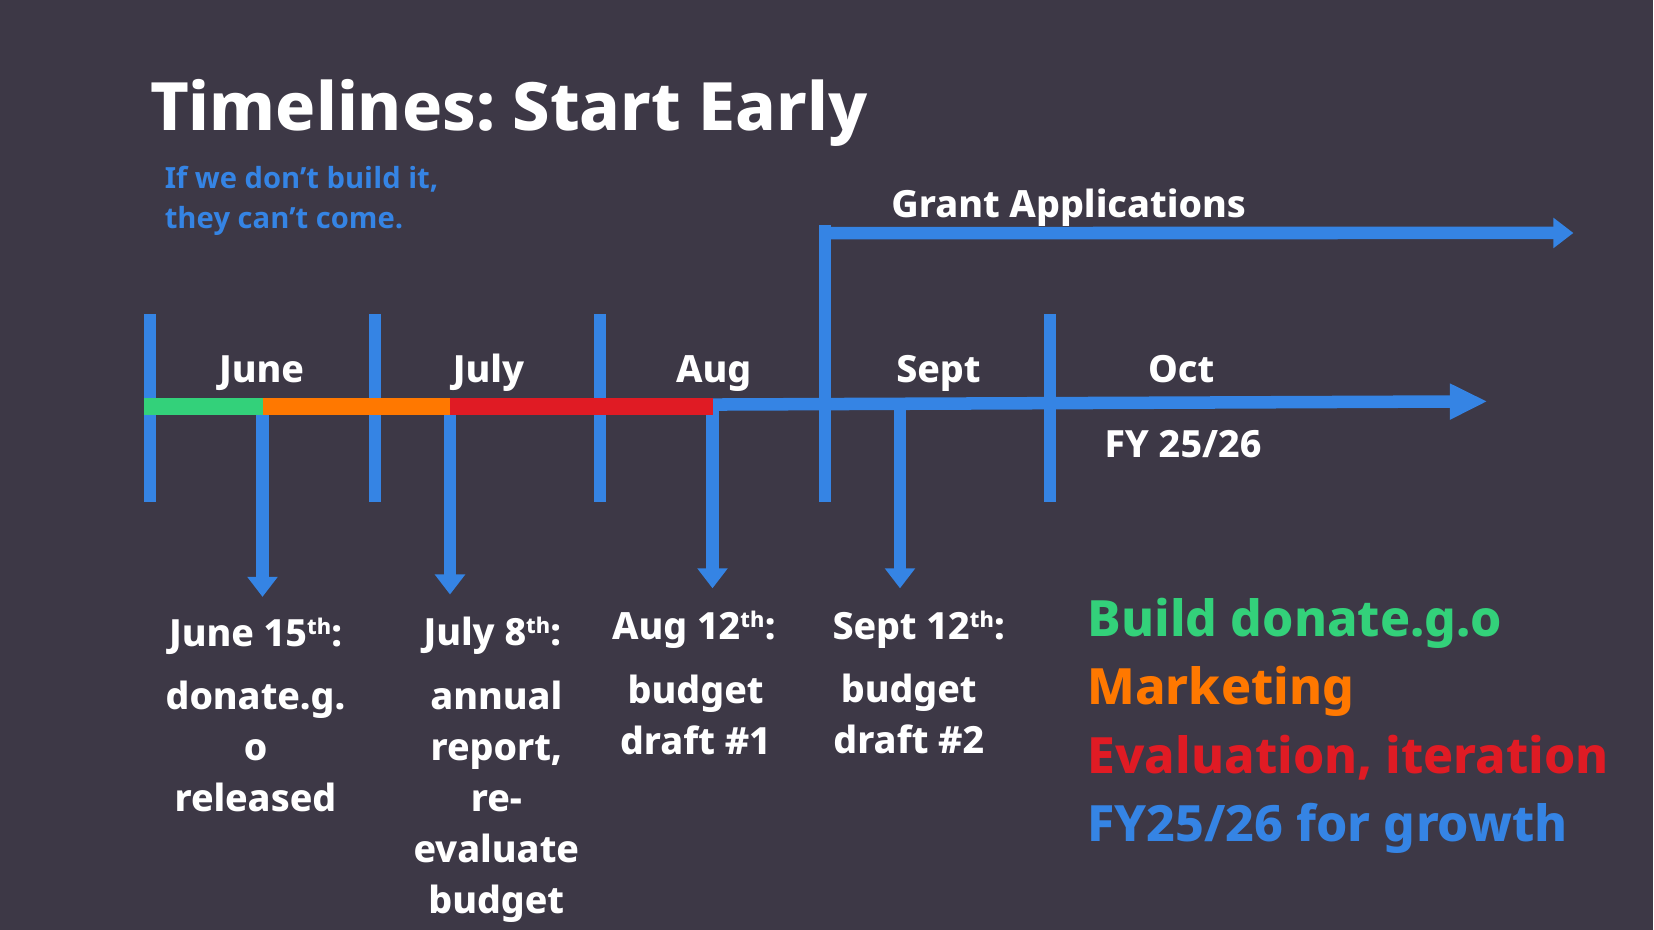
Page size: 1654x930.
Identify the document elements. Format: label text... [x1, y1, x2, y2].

title July 8th: [398, 605, 587, 652]
title Grant Applications [862, 177, 1276, 225]
title Sept [844, 342, 1033, 390]
text_box If we don’t build it, they can’t come. [150, 150, 563, 270]
title Aug 12th: [600, 600, 788, 647]
title budget draft #2 [805, 662, 1013, 806]
title Oct [1087, 342, 1276, 390]
title Build donate.g.o Marketing Evaluation, iteration FY25/26 for growth [1087, 583, 1651, 826]
title June 15th: [161, 606, 350, 653]
title Sept 12th: [825, 600, 1013, 646]
title Aug [619, 342, 808, 390]
title Timelines: Start Early [150, 0, 1576, 151]
title FY 25/26 [1089, 417, 1278, 464]
title July [394, 342, 583, 390]
title annual report, re-evaluate budget [392, 669, 601, 851]
title budget draft #1 [592, 663, 800, 806]
title donate.g.o released [161, 669, 350, 760]
title June [167, 342, 356, 390]
